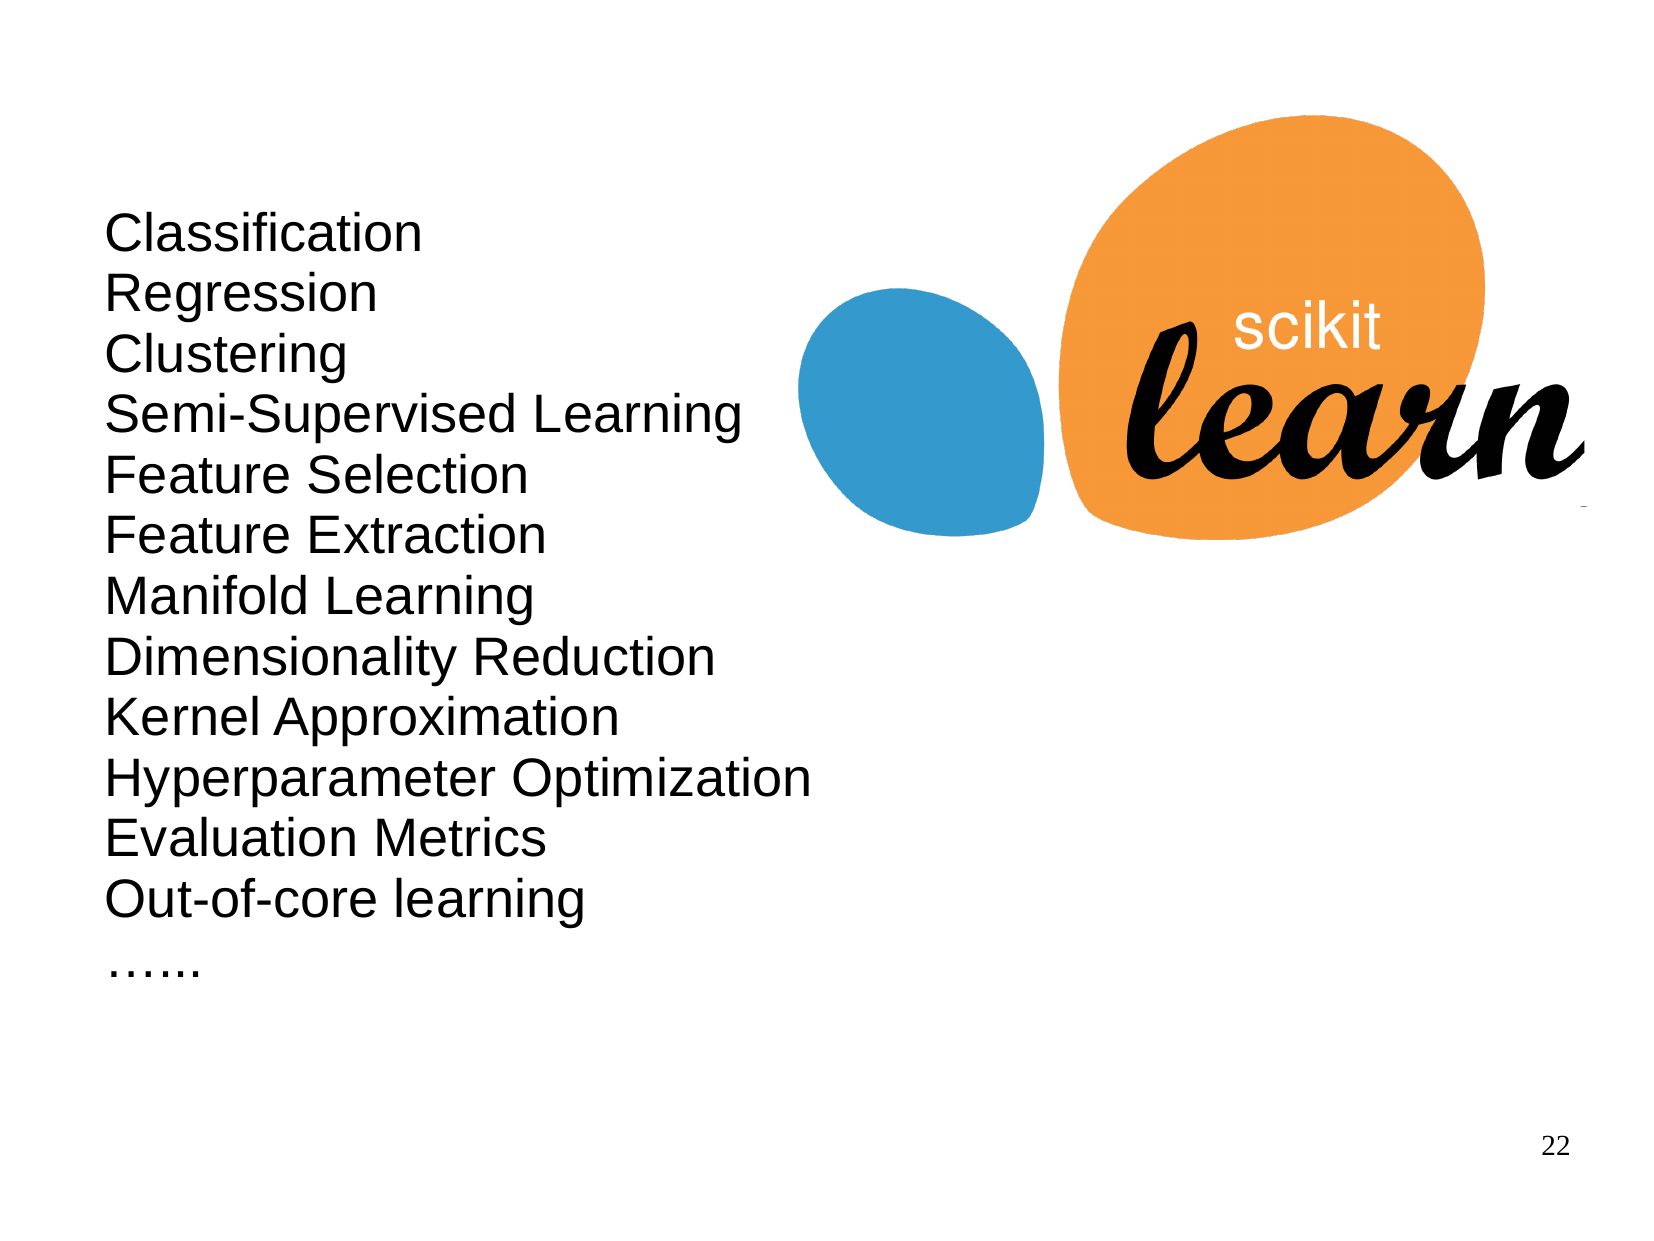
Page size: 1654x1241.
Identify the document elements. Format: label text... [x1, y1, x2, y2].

text_box Classification Regression Clustering Semi-Supervised Learning Feature Selection Feature Extraction Manifold Learning Dimensionality Reduction Kernel Approximation Hyperparameter Optimization Evaluation Metrics Out-of-core learning …... [90, 195, 1021, 1021]
picture [780, 14, 1602, 566]
